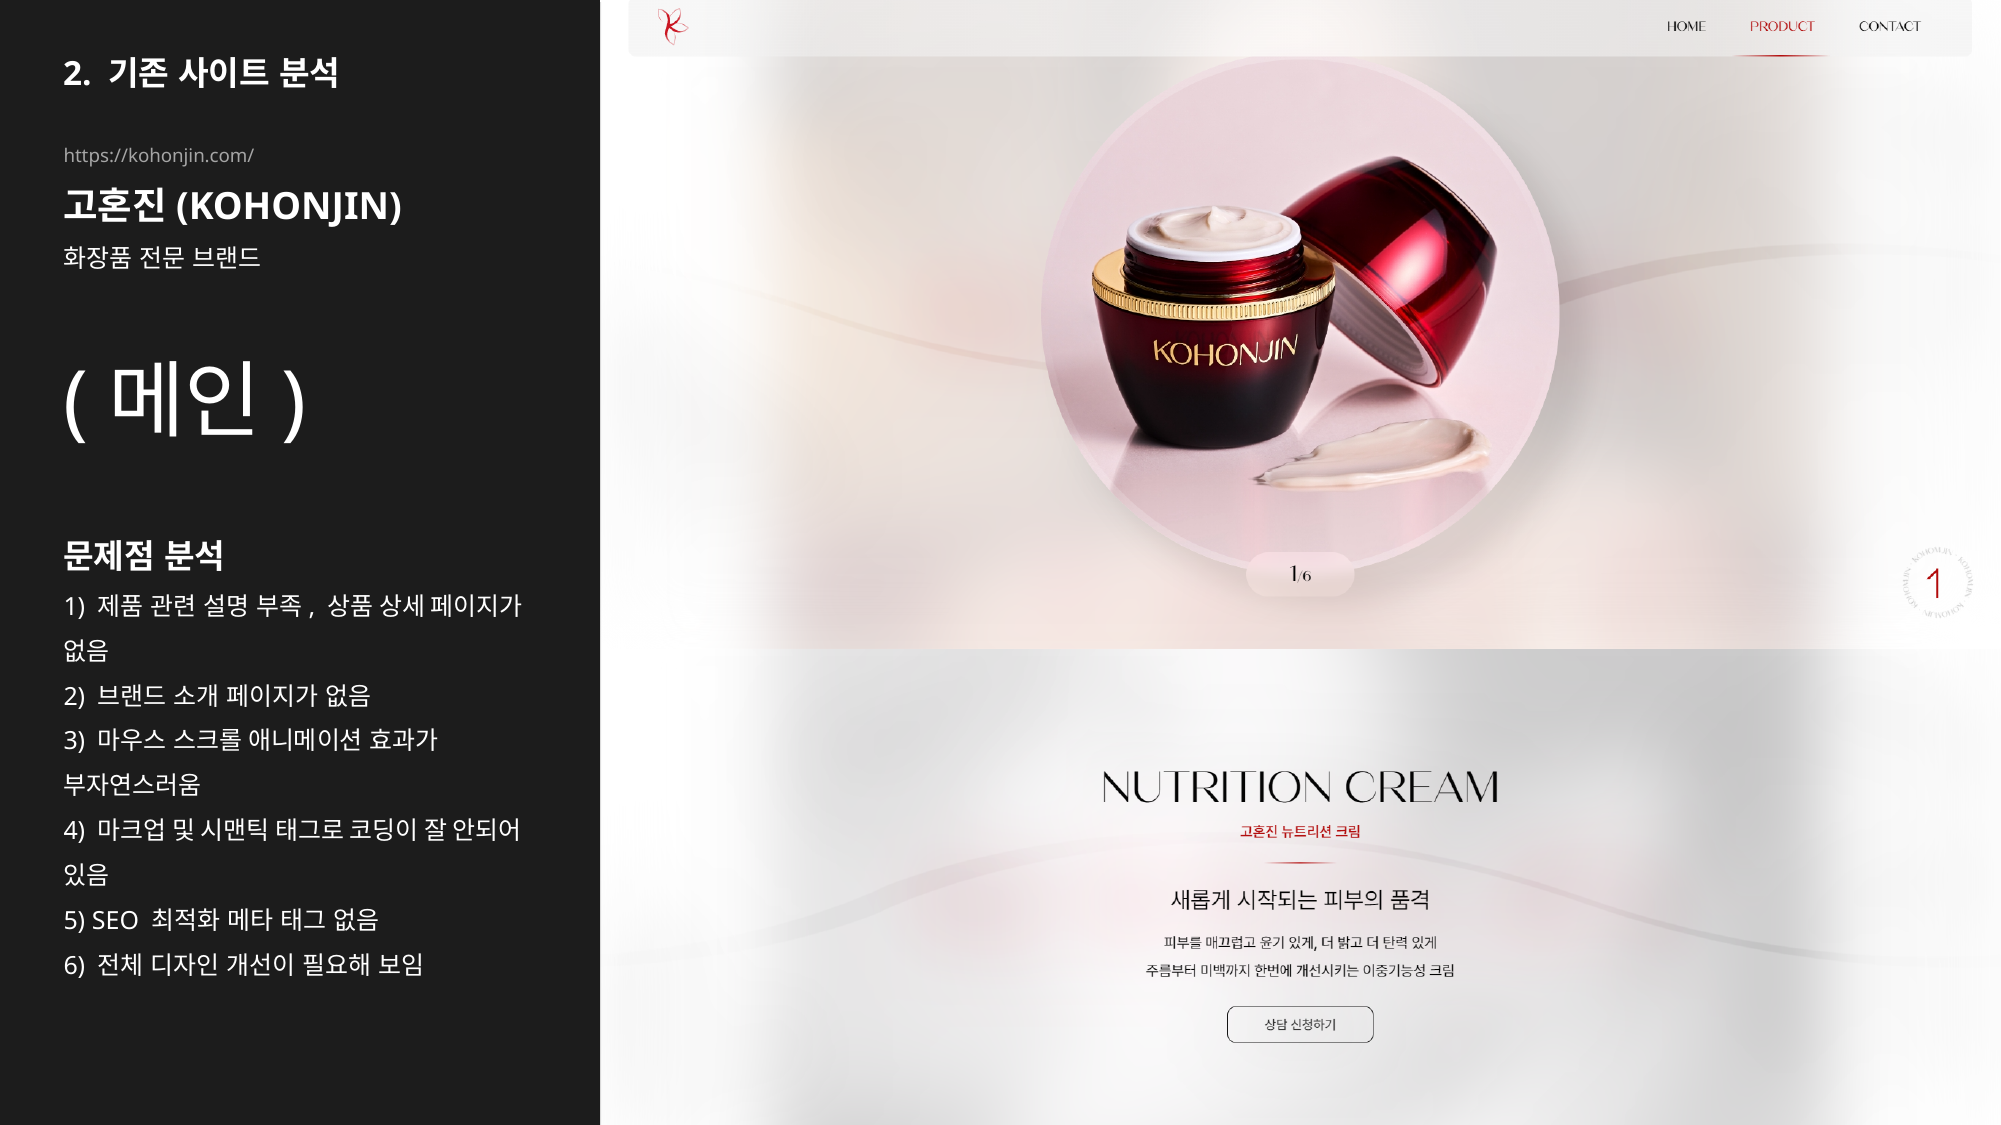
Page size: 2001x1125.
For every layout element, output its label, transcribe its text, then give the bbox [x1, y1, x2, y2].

picture [600, 0, 2000, 1125]
text_box (메인) [48, 339, 579, 456]
text_box https://kohonjin.com/ [48, 136, 579, 174]
text_box 문제점 분석 1) 제품 관련 설명 부족, 상품 상세 페이지가 없음 2) 브랜드 소개 페이지가 없음 3) 마우스 스크롤 애니메이션 효과가 부자연스러움 4) 마크업 및 시맨틱 태그로 코딩이 잘 안되어 있음 5) SEO 최적화 메타 태그 없음 6) 전체 디자인 개선이 필요해 보임 [48, 507, 579, 988]
text_box 2. 기존 사이트 분석 [48, 44, 579, 101]
text_box 고혼진(KOHONJIN) 화장품 전문 브랜드 [48, 174, 579, 276]
text_box [0, 0, 600, 1125]
